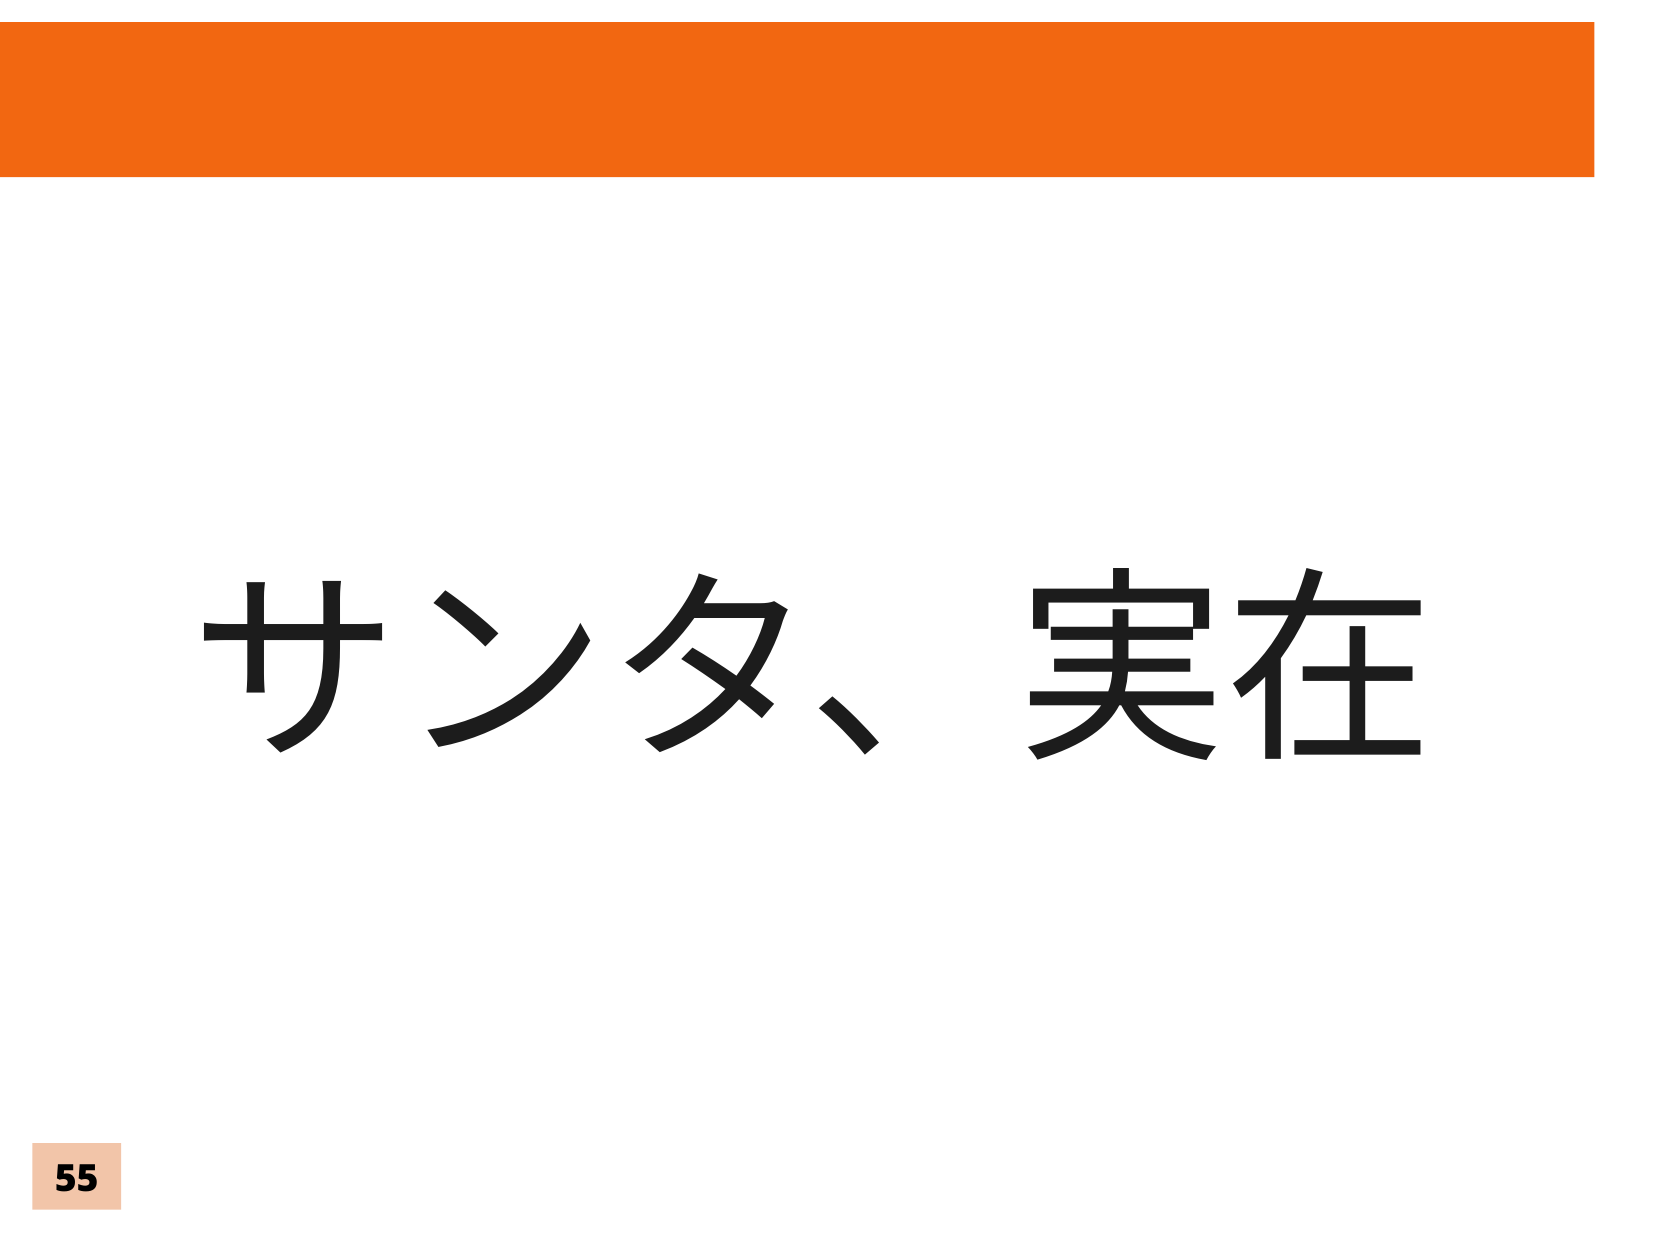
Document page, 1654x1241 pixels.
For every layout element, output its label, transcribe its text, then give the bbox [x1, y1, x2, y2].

list サンタ、実在 [59, 201, 1565, 1105]
